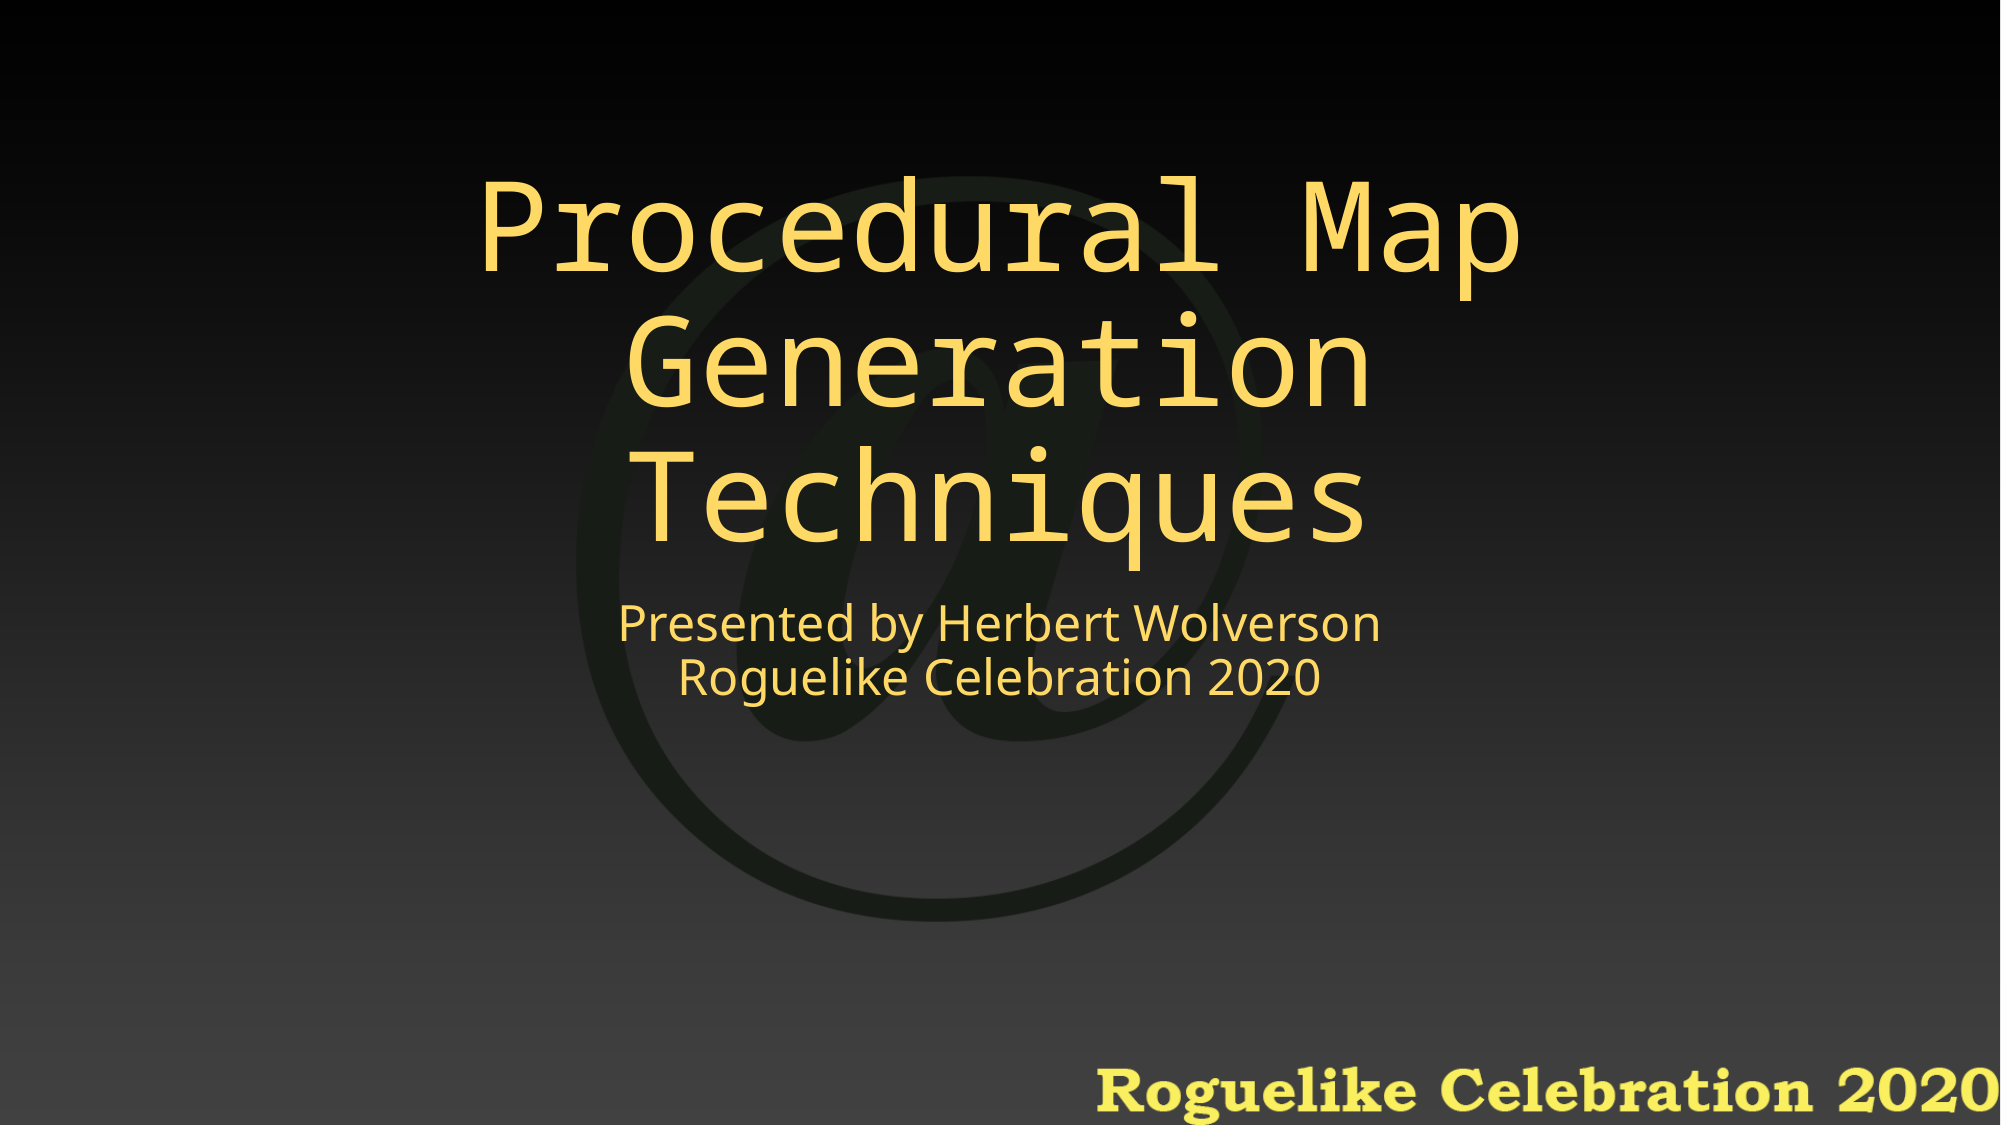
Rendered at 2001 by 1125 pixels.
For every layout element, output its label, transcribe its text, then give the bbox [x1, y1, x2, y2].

subtitle Presented by Herbert Wolverson Roguelike Celebration 2020 [249, 590, 1750, 863]
picture [0, 0, 2001, 1125]
title Procedural Map Generation Techniques [249, 184, 1750, 576]
